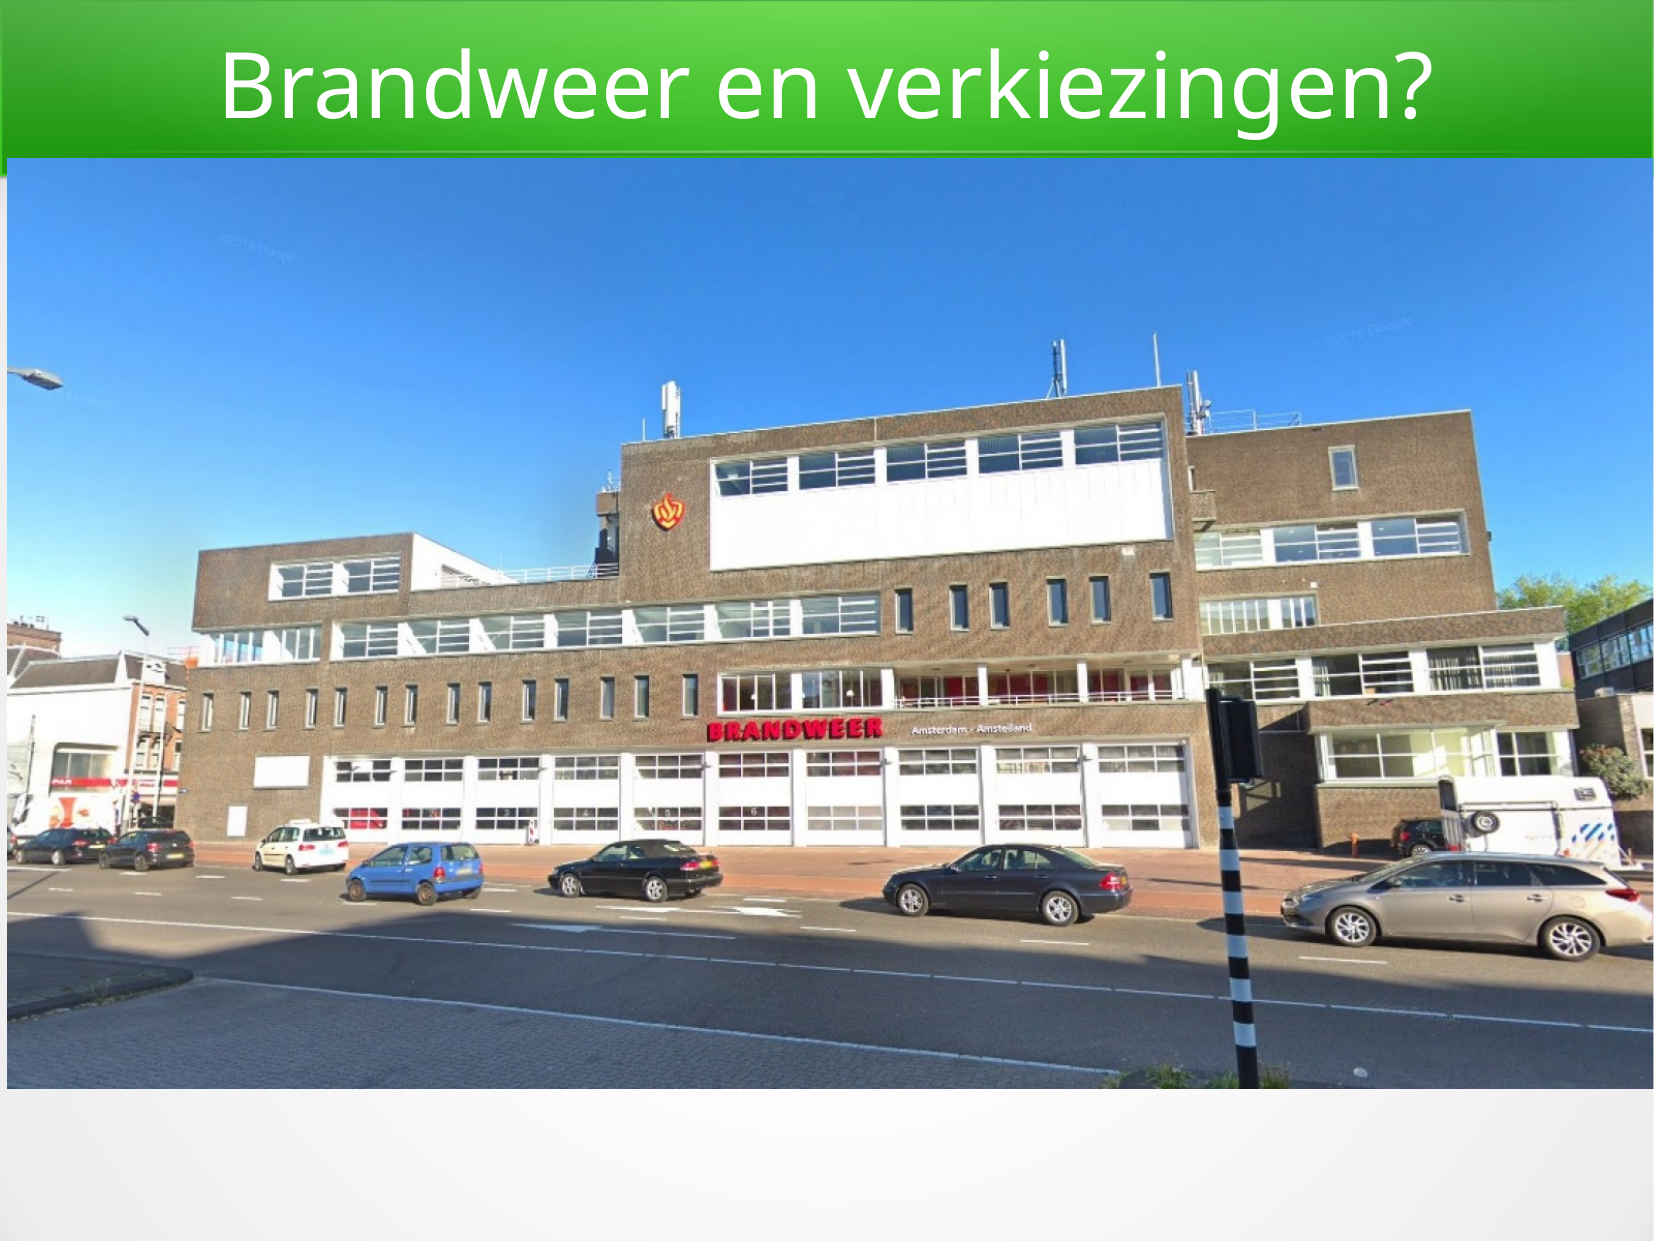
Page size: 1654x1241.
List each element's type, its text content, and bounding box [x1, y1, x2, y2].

picture [0, 0, 1654, 1241]
title Brandweer en verkiezingen? [82, 11, 1571, 154]
